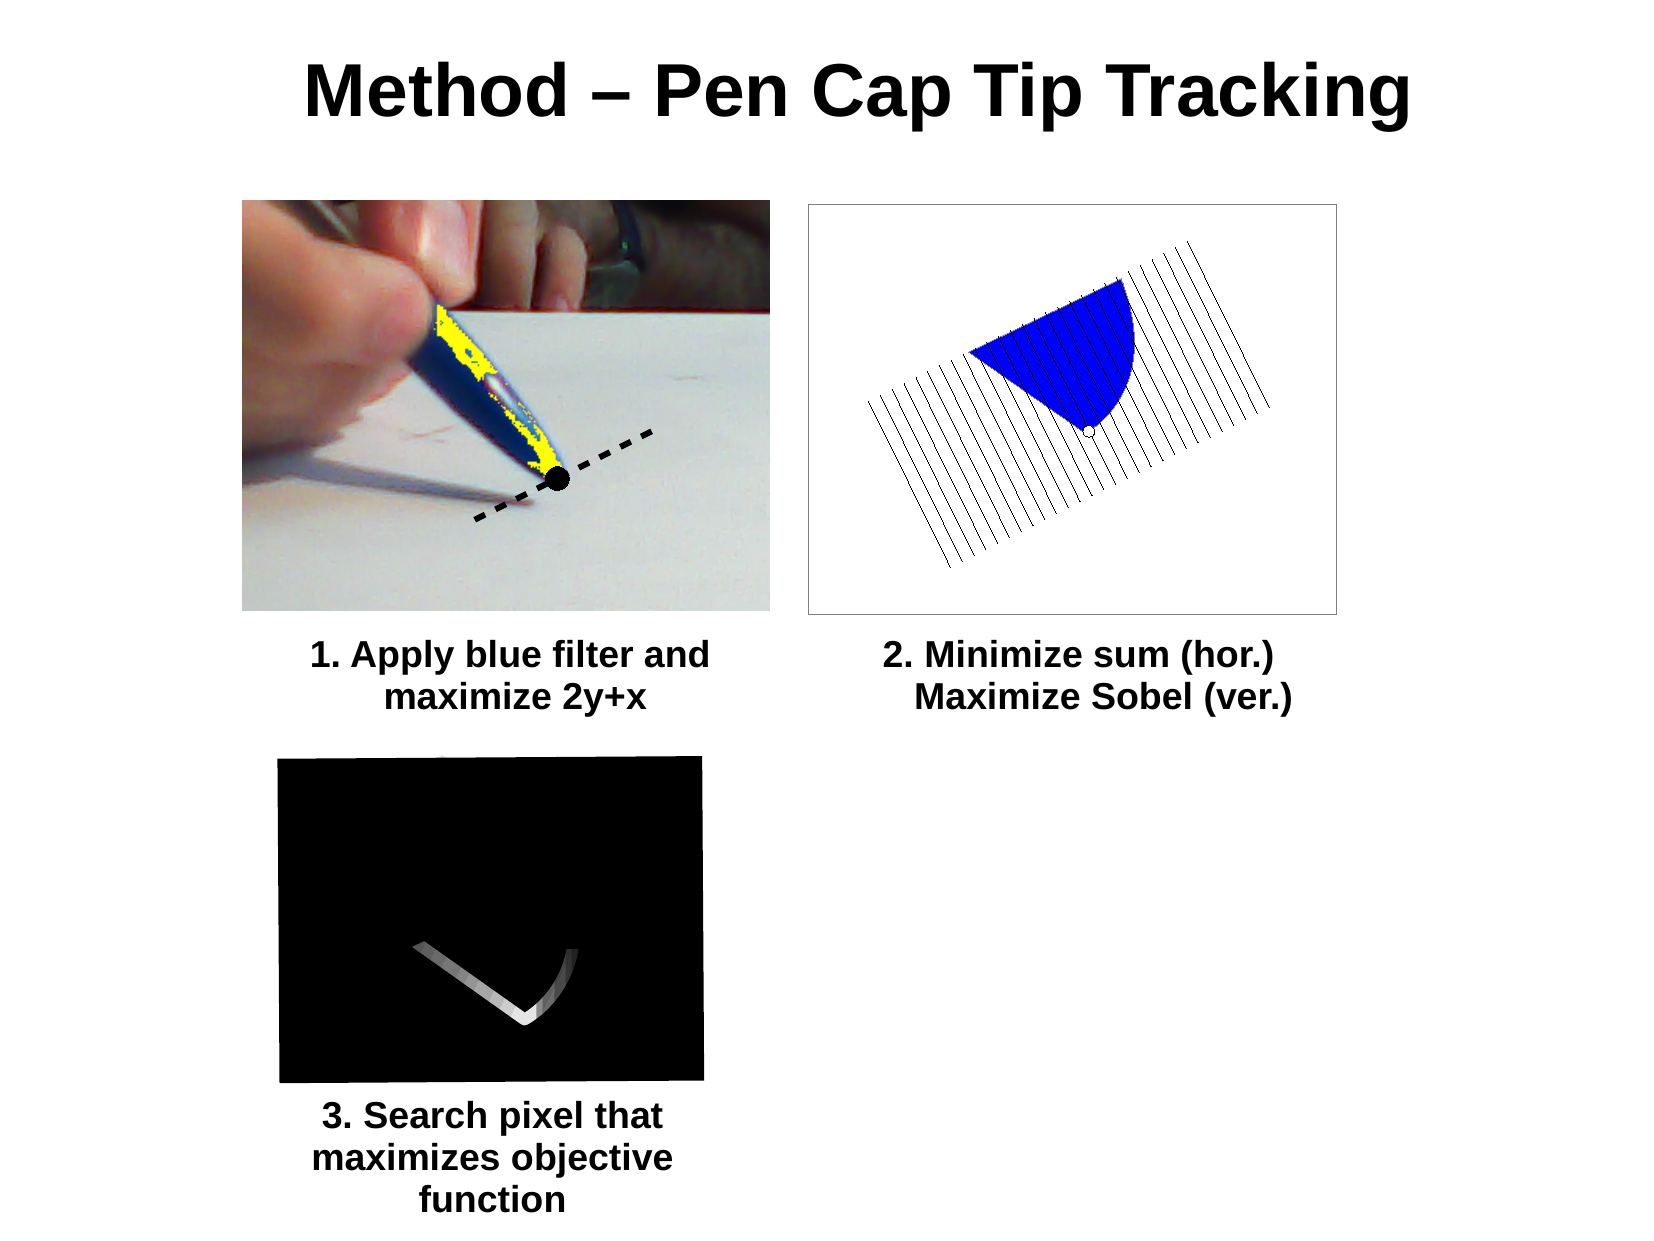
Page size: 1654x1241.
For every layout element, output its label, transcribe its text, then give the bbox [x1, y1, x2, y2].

text_box [277, 754, 705, 1084]
text_box Method – Pen Cap Tip Tracking [289, 41, 1430, 141]
text_box 1. Apply blue filter and maximize 2y+x [295, 626, 727, 725]
text_box 2. Minimize sum (hor.) Maximize Sobel (ver.) [867, 626, 1309, 726]
text_box [808, 204, 1337, 615]
picture [242, 200, 770, 611]
text_box 3. Search pixel that maximizes objective function [296, 1086, 689, 1228]
text_box [545, 466, 570, 491]
